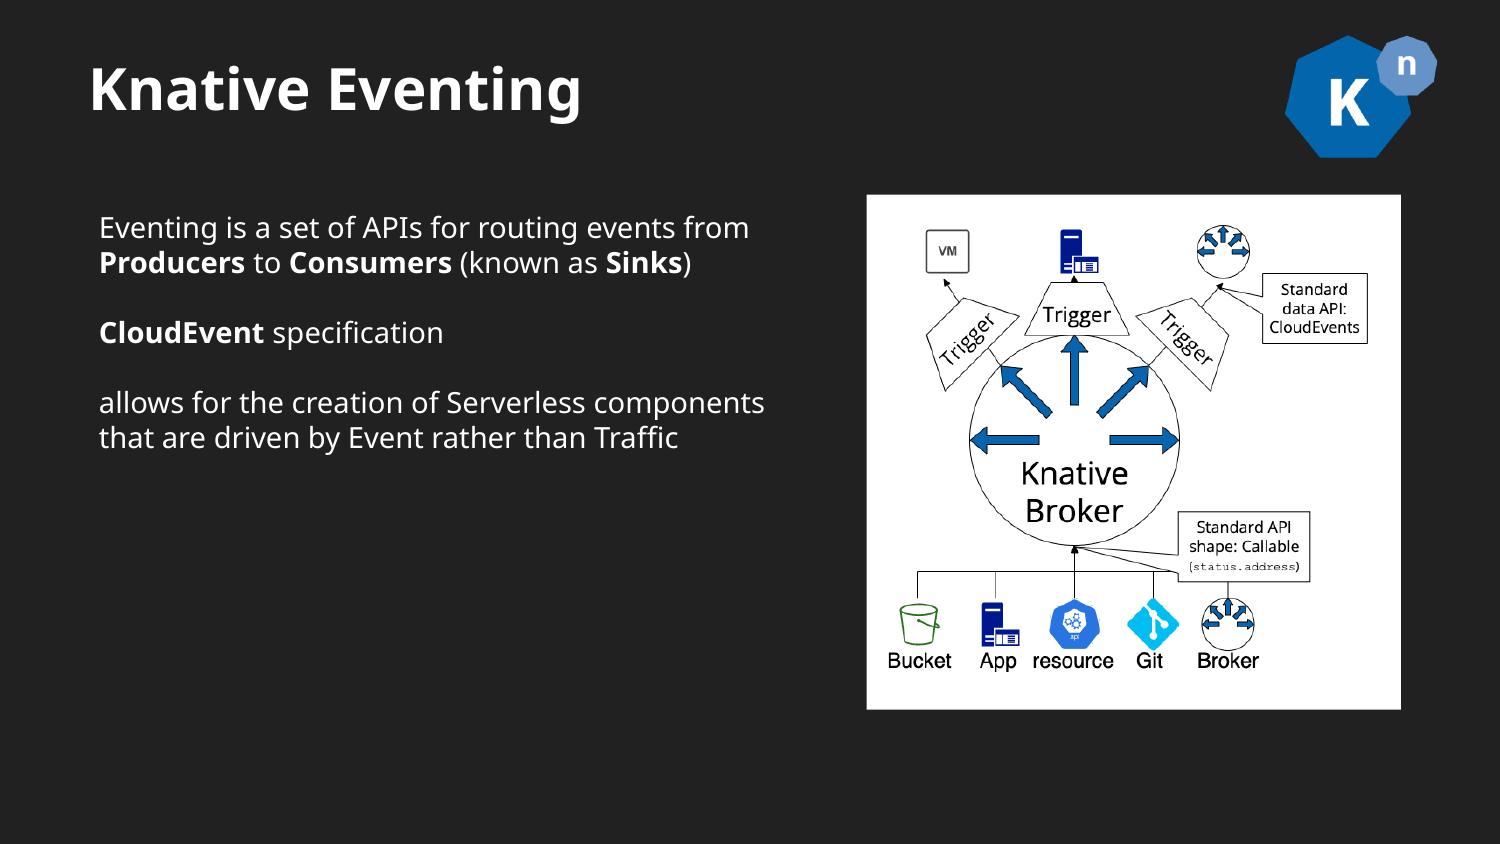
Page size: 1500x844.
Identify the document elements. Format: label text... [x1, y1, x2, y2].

text_box [866, 194, 1401, 710]
text_box Eventing is a set of APIs for routing events from Producers to Consumers (known as Sinks) CloudEvent specification allows for the creation of Serverless components that are driven by Event rather than Traffic [84, 194, 833, 505]
text_box Knative Eventing [73, 45, 833, 139]
picture [1274, 7, 1445, 177]
picture [870, 207, 1385, 691]
